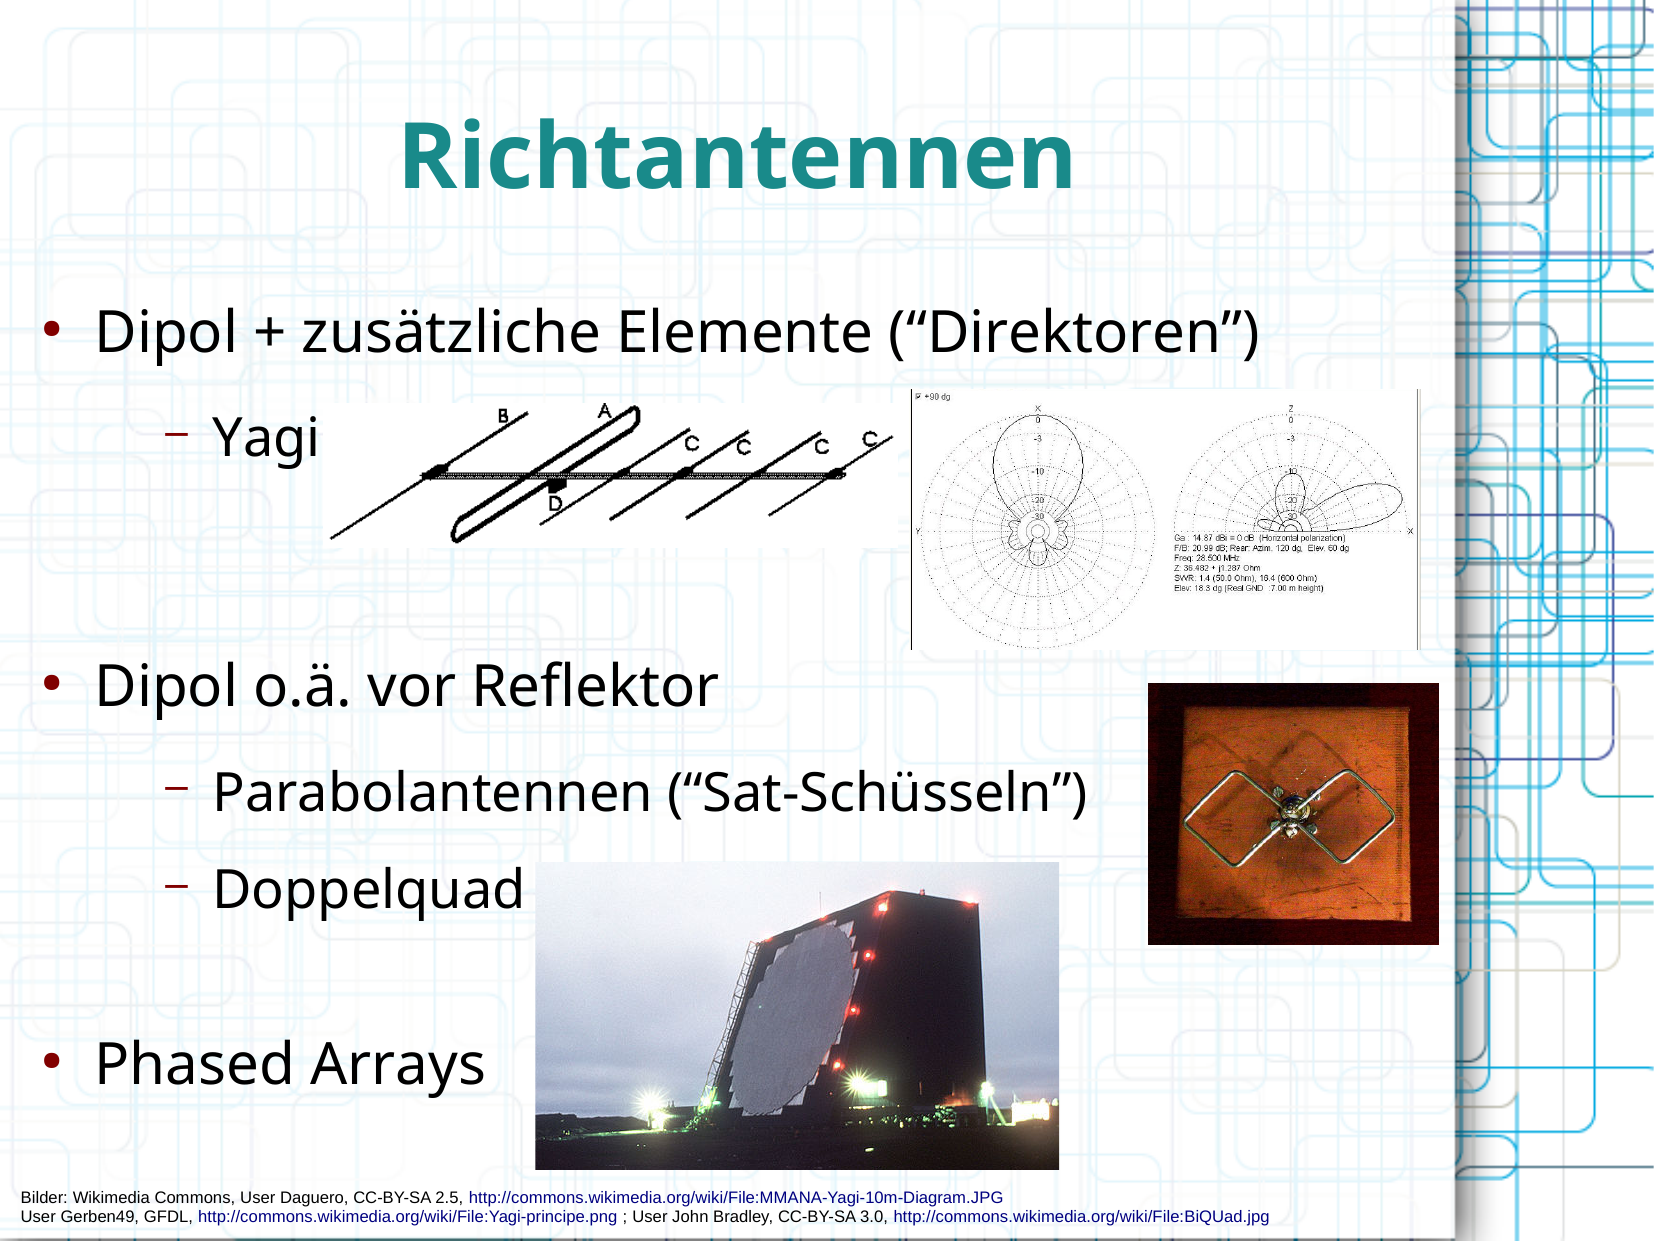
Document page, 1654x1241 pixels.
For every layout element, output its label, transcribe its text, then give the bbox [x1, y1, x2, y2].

text_box Bilder: Wikimedia Commons, User Daguero, CC-BY-SA 2.5, http://commons.wikimedia.org/wiki/File:MMANA-Yagi-10m-Diagram.JPG User Gerben49, GFDL, http://commons.wikimedia.org/wiki/File:Yagi-principe.png ; User John Bradley, CC-BY-SA 3.0, http://commons.wikimedia.org/wiki/File:BiQUad.jpg [5, 1181, 1290, 1234]
picture [0, 0, 1654, 1241]
title Richtantennen [59, 49, 1418, 257]
list Dipol + zusätzliche Elemente (“Direktoren”) Yagi Dipol o.ä. vor Reflektor Parabolantennen (“Sat-Schüsseln”) Doppelquad vor Reflektorwand Phased Arrays [23, 290, 1418, 1217]
